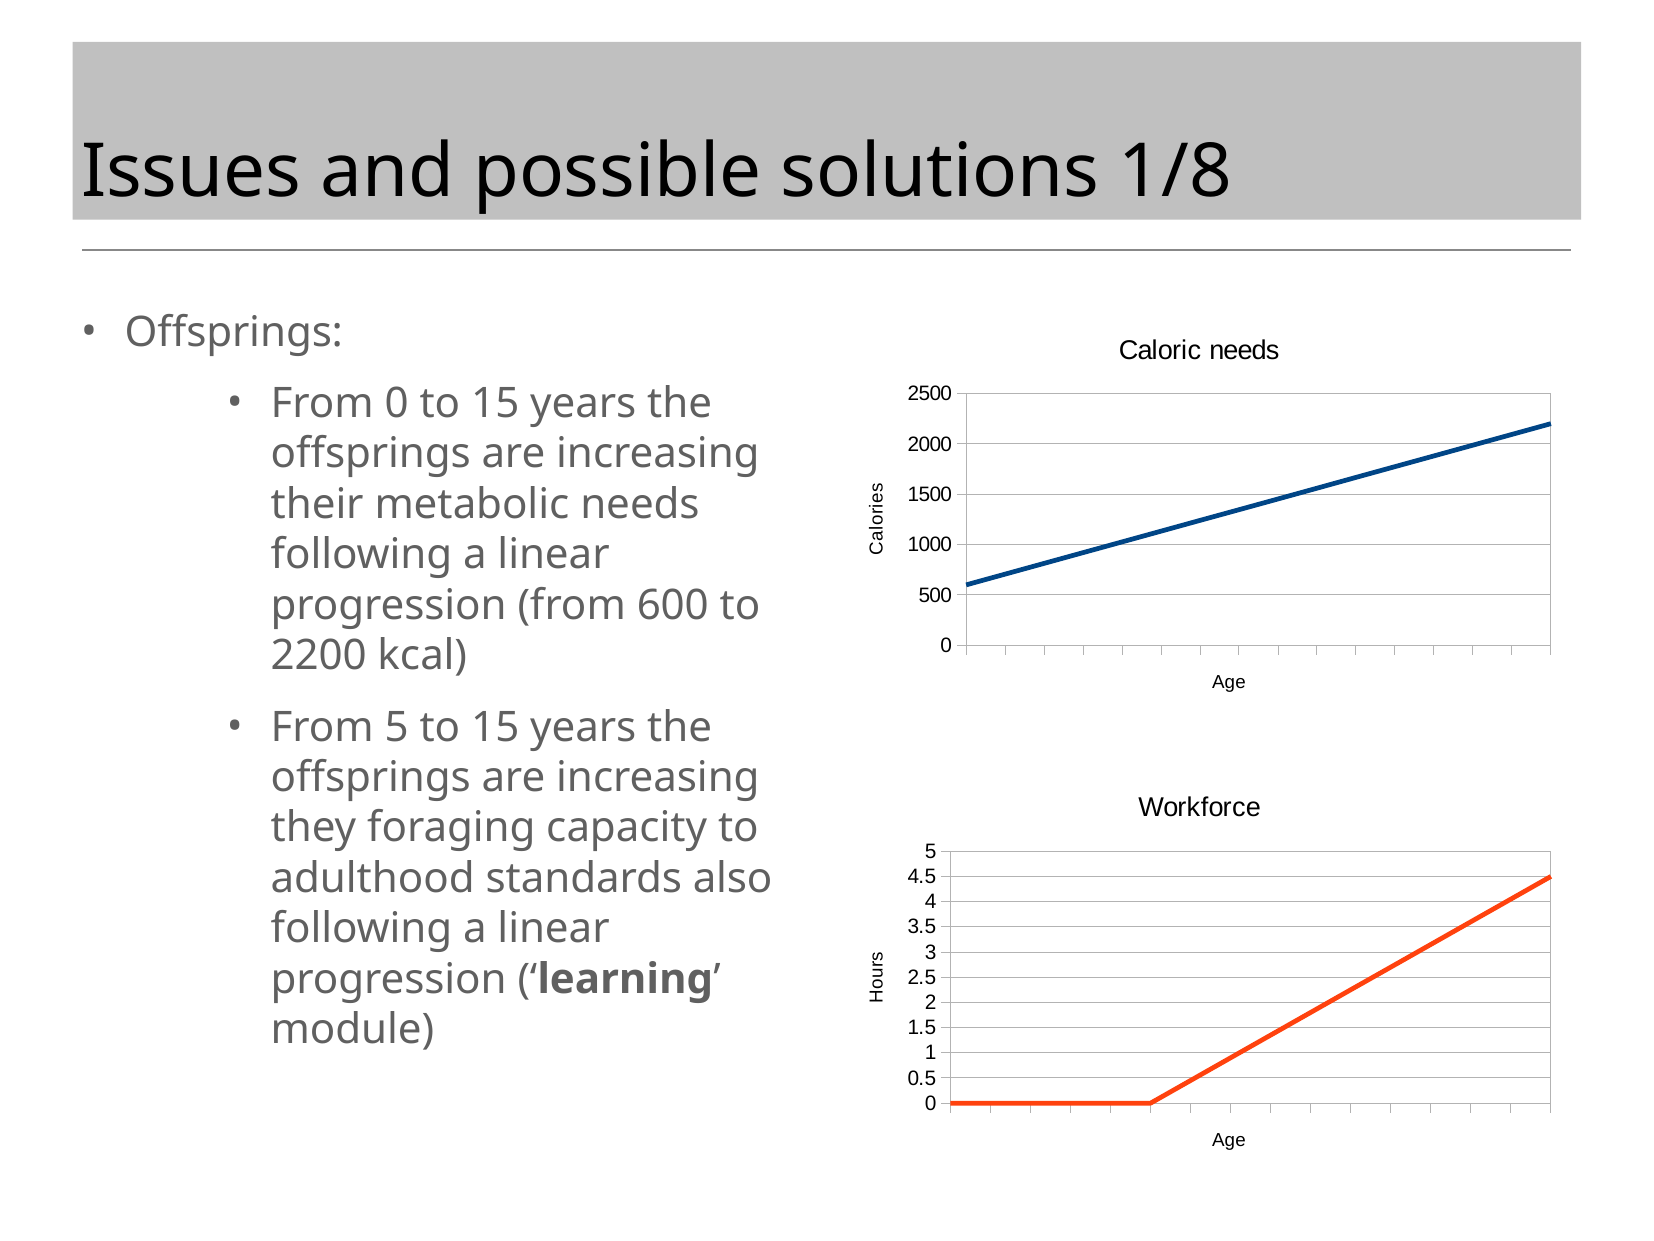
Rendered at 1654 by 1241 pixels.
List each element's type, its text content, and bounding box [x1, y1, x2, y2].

title Issues and possible solutions 1/8 [72, 41, 1582, 220]
chart [833, 311, 1566, 724]
chart [833, 769, 1566, 1182]
list Offsprings: From 0 to 15 years the offsprings are increasing their metabolic needs following a linear progression (from 600 to 2200 kcal) From 5 to 15 years the offsprings are increasing they foraging capacity to adulthood standards also following a linear progression (‘learning’ module) [72, 295, 806, 1131]
